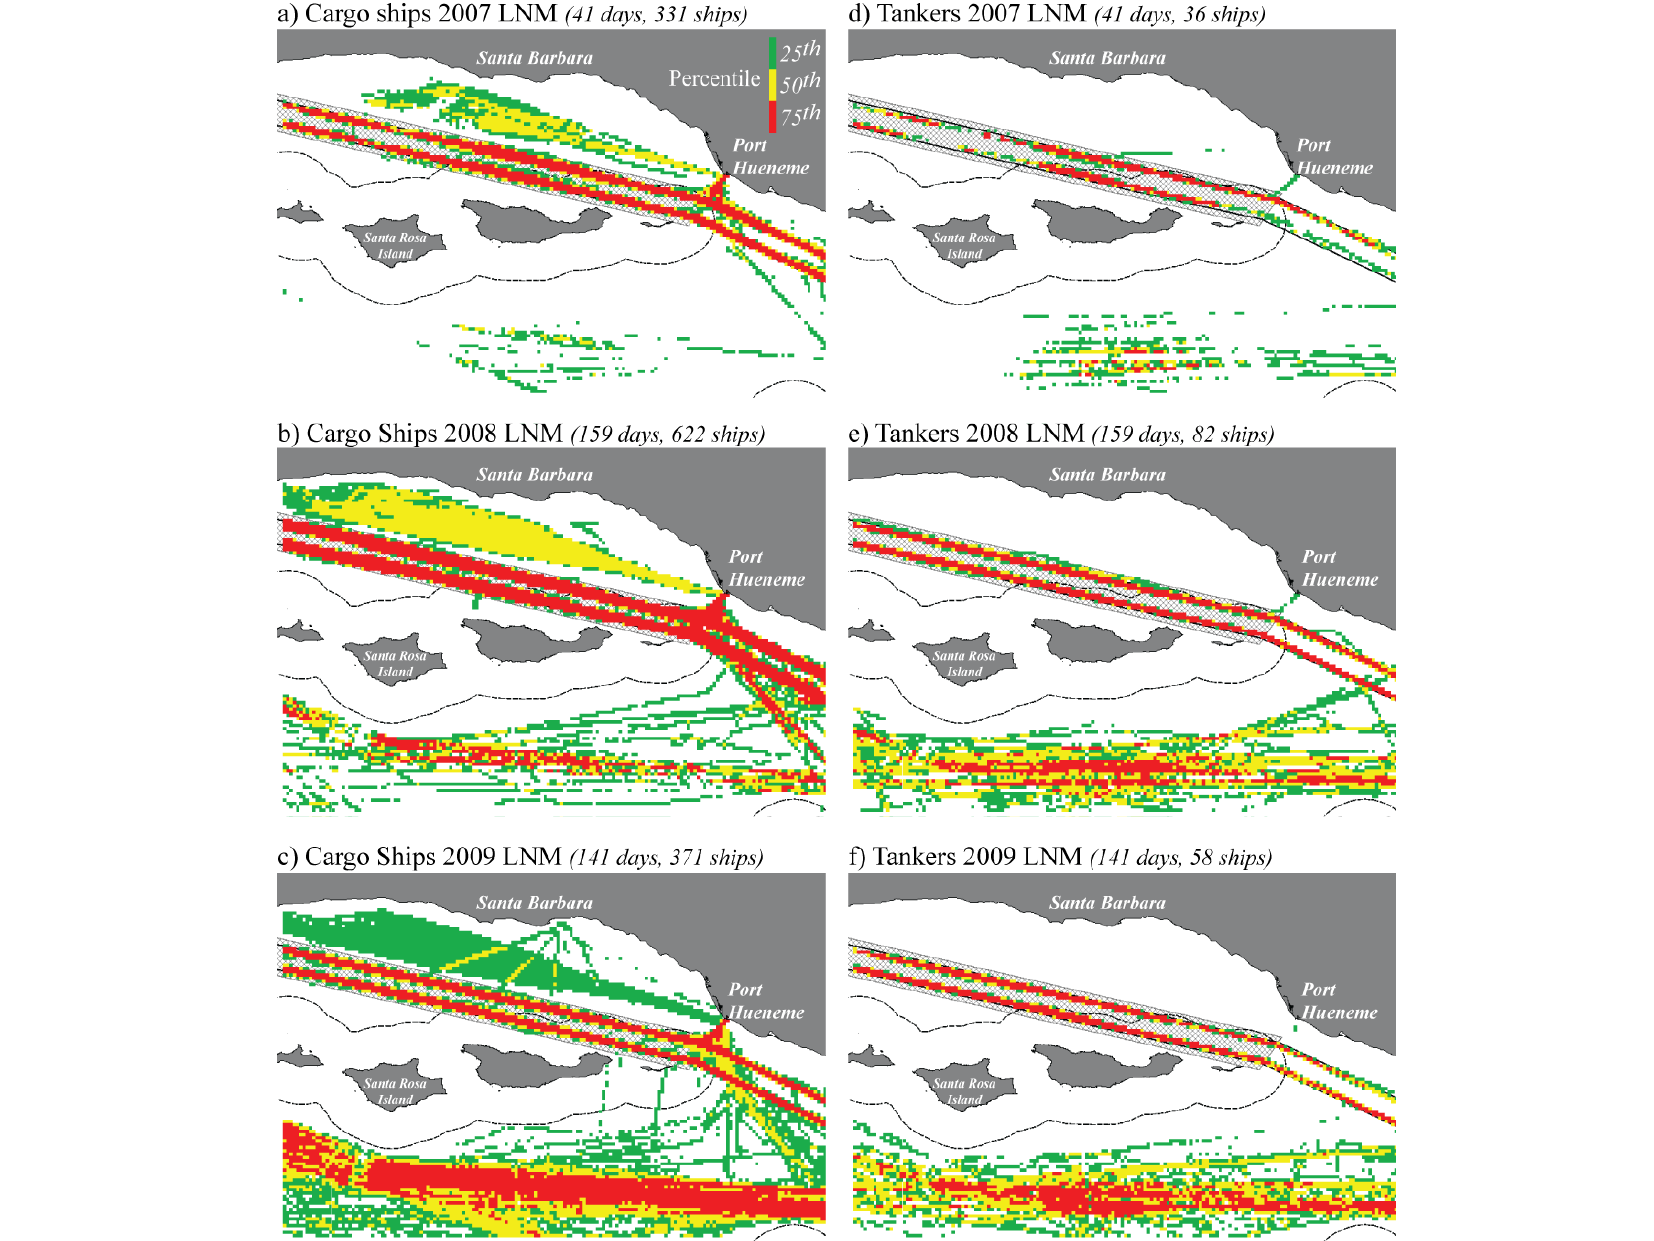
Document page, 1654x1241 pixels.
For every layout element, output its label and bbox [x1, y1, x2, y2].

picture [277, 0, 1396, 1241]
